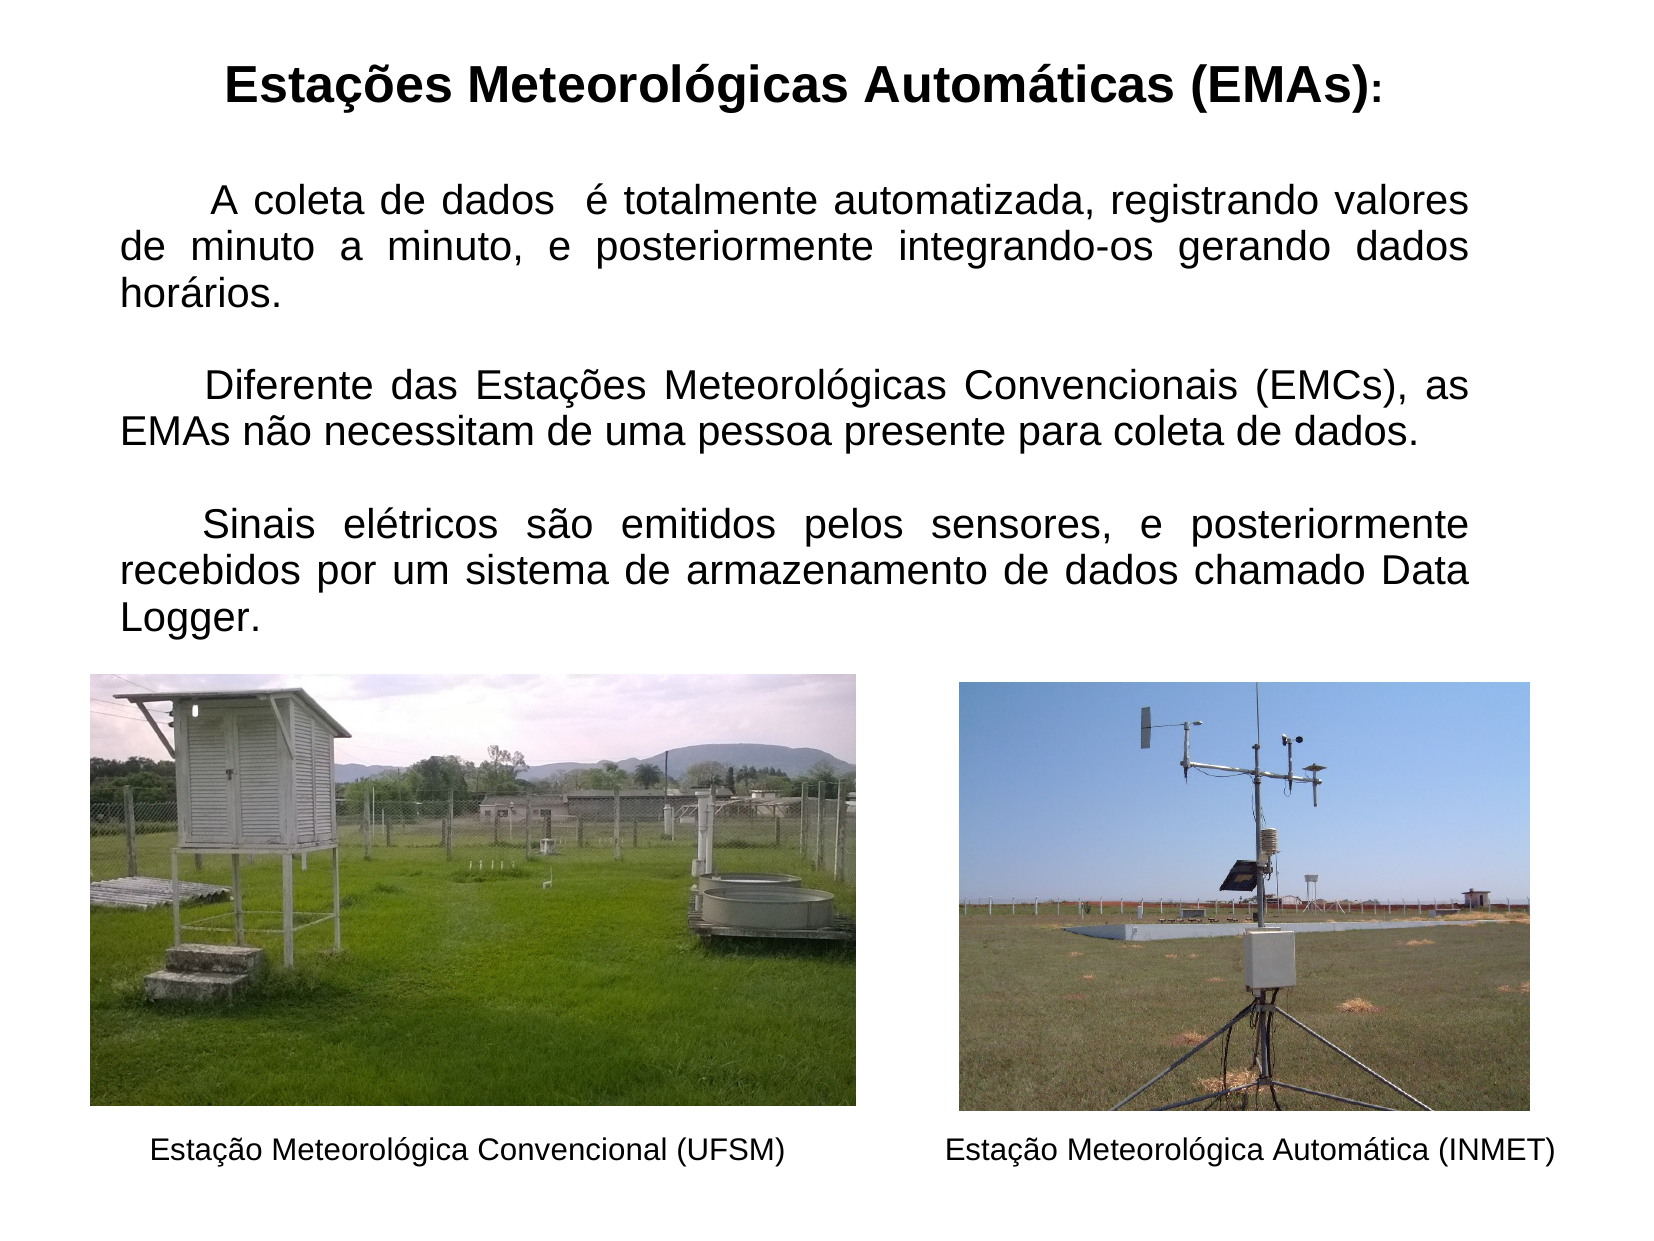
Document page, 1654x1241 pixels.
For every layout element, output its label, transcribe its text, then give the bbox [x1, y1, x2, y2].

text_box Estação Meteorológica Convencional (UFSM) [134, 1125, 810, 1178]
text_box A coleta de dados é totalmente automatizada, registrando valores de minuto a minuto, e posteriormente integrando-os gerando dados horários. Diferente das Estações Meteorológicas Convencionais (EMCs), as EMAs não necessitam de uma pessoa presente para coleta de dados. Sinais elétricos são emitidos pelos sensores, e posteriormente recebidos por um sistema de armazenamento de dados chamado Data Logger. [105, 30, 1486, 600]
text_box Estações Meteorológicas Automáticas (EMAs): [134, 48, 1515, 151]
text_box Estação Meteorológica Automática (INMET) [929, 1125, 1590, 1178]
picture [90, 674, 856, 1106]
picture [959, 682, 1530, 1111]
